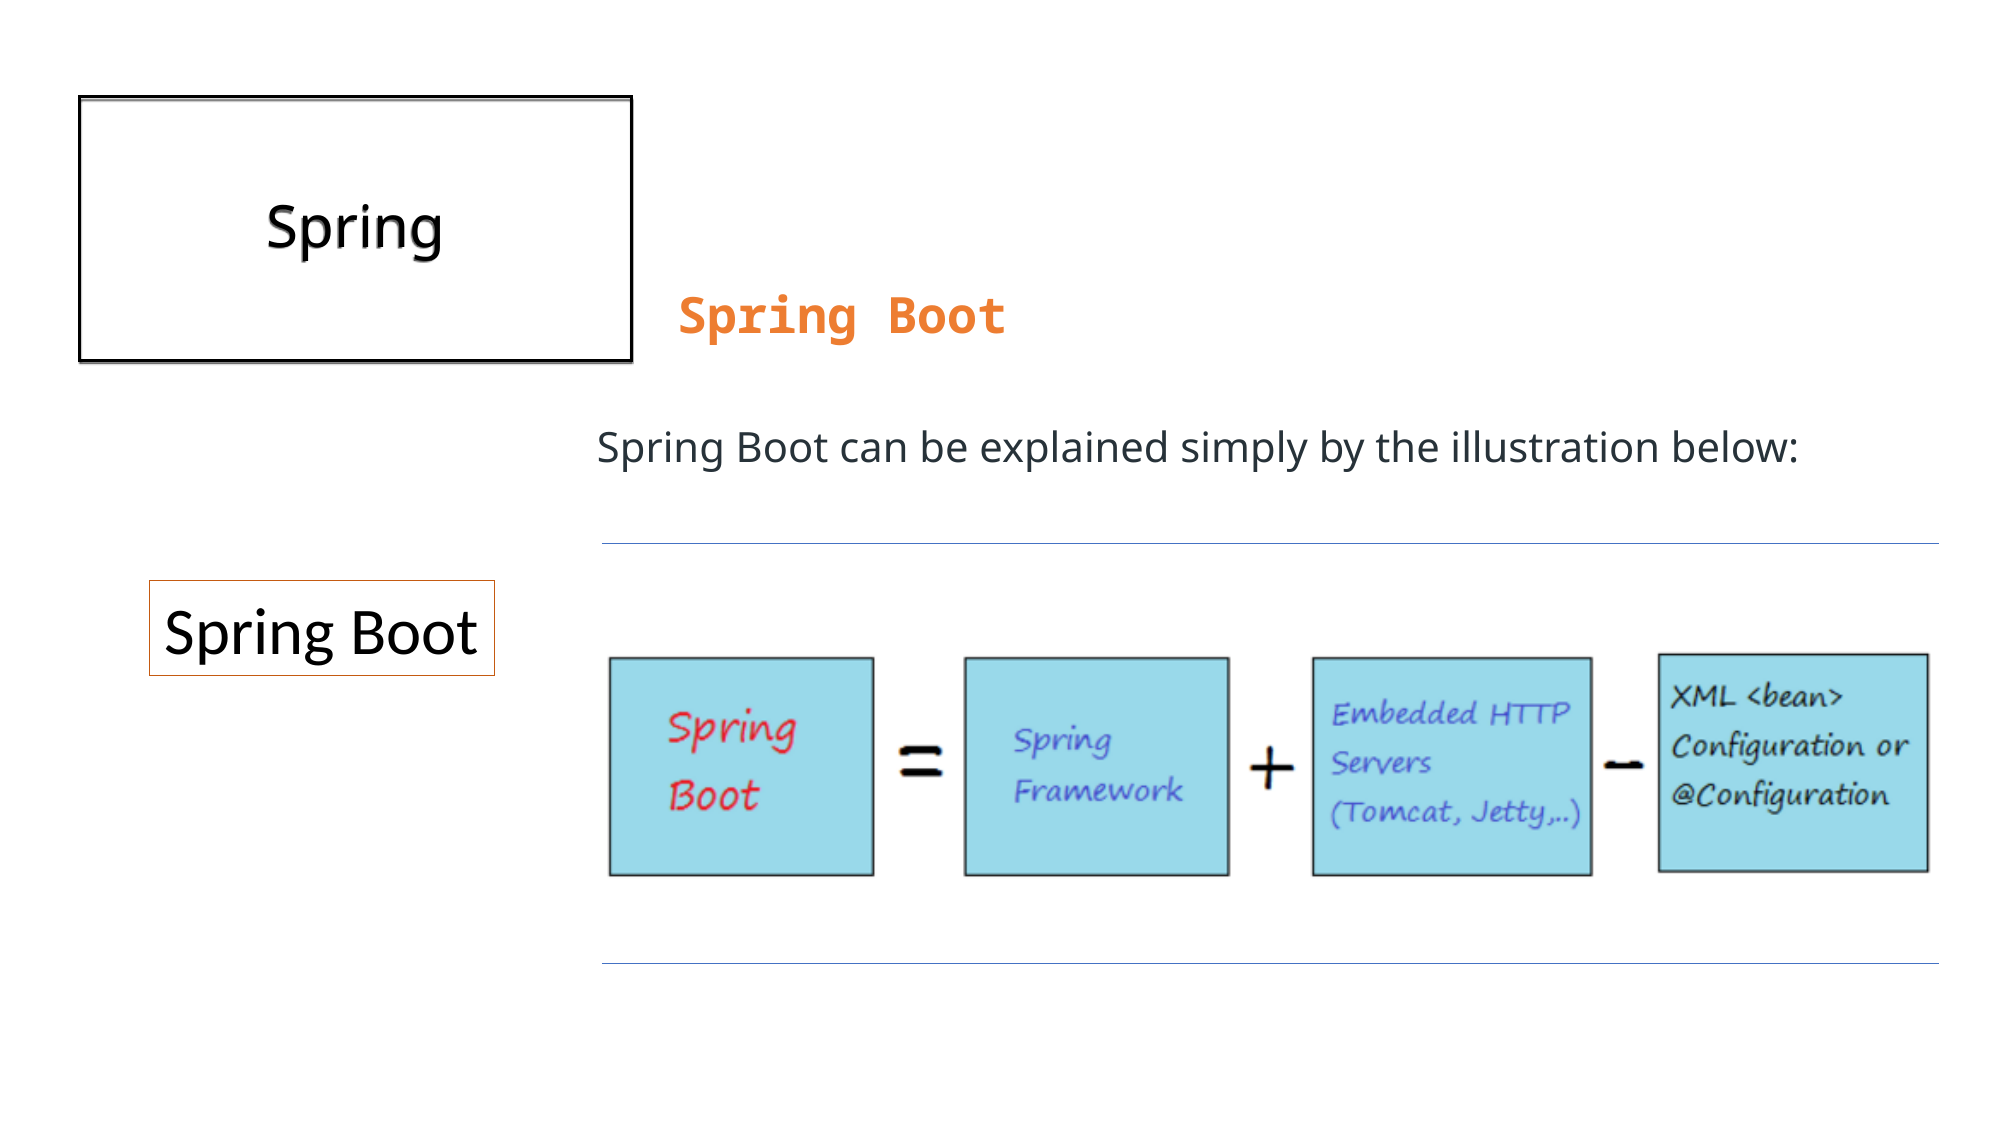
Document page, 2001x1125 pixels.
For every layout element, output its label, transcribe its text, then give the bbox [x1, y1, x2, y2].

title Spring [79, 96, 632, 361]
picture [601, 642, 1939, 887]
text_box Spring Boot can be explained simply by the illustration below: [581, 418, 1958, 481]
text_box Spring Boot [662, 276, 1662, 352]
text_box Spring Boot [150, 581, 495, 676]
